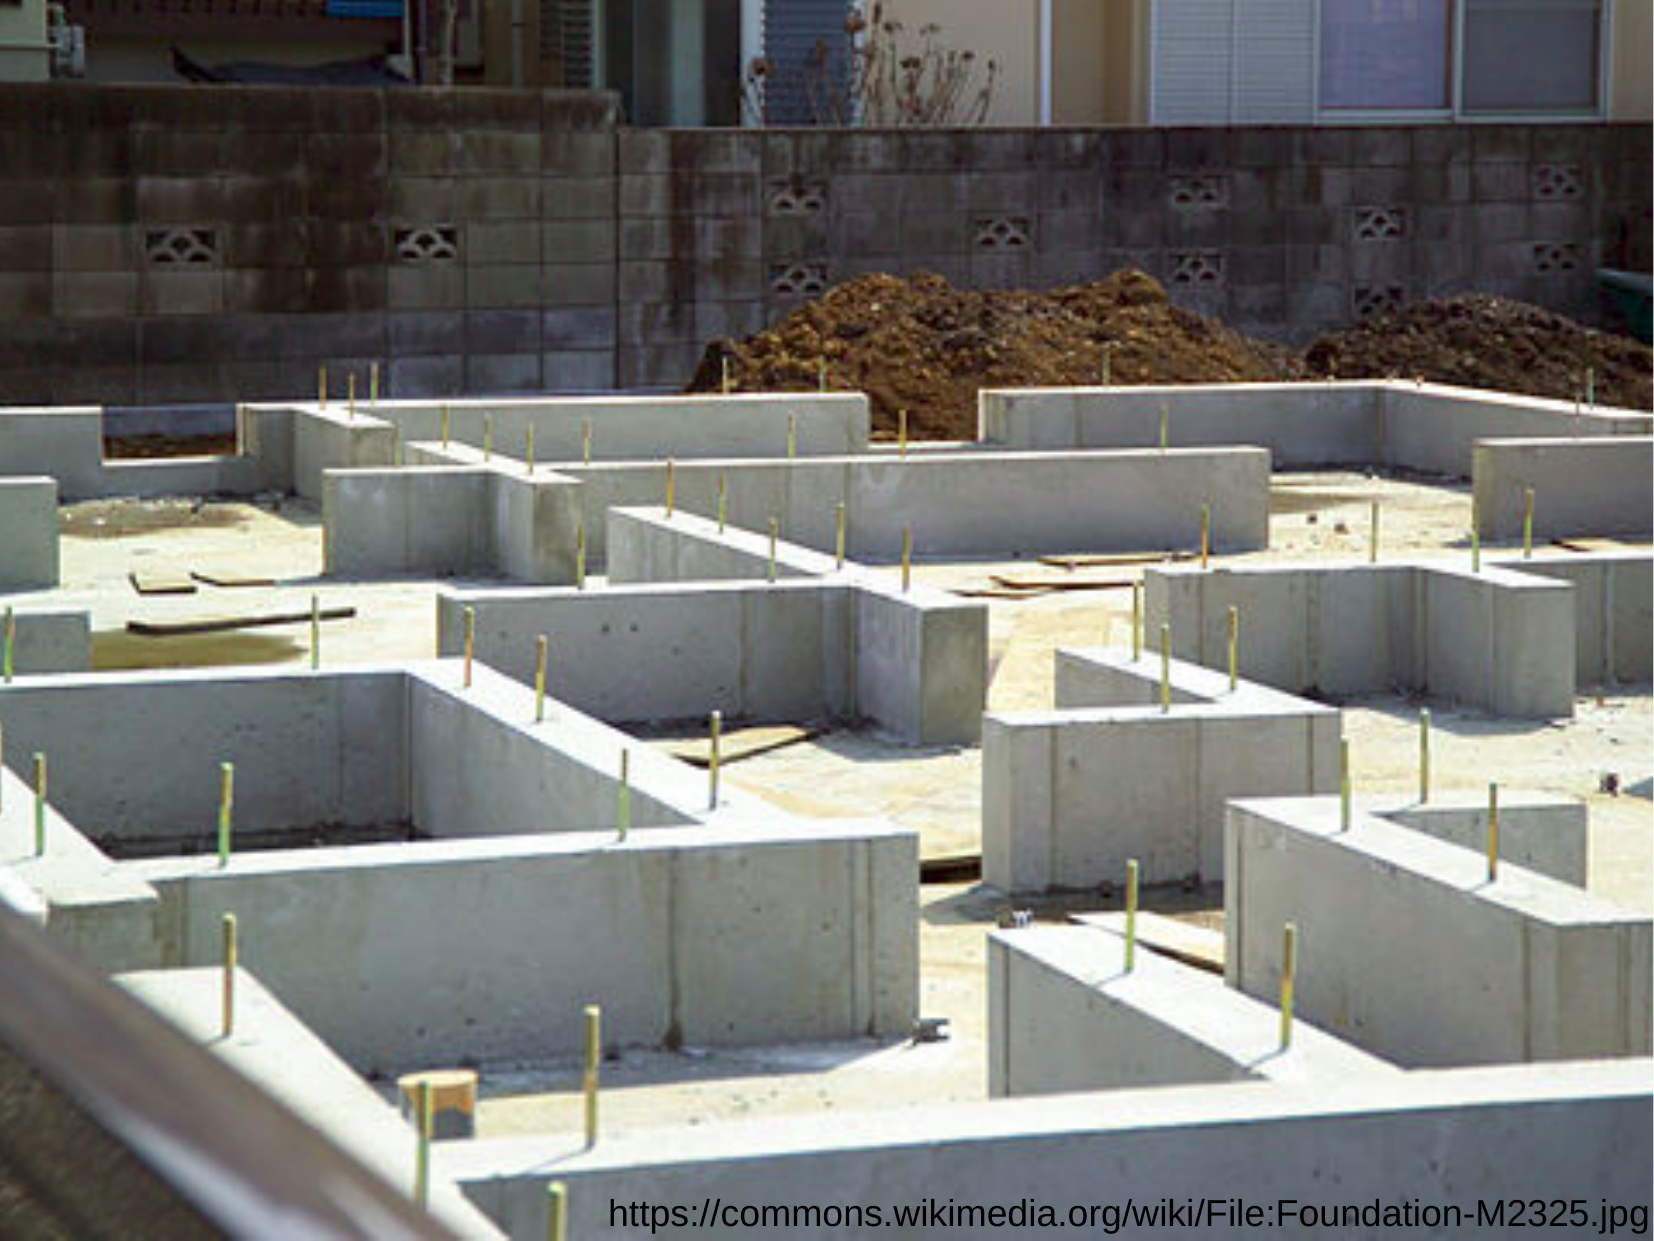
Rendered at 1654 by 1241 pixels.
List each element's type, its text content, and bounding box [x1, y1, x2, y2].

picture [0, 0, 1654, 1241]
text_box https://commons.wikimedia.org/wiki/File:Foundation-M2325.jpg [593, 1185, 1654, 1241]
